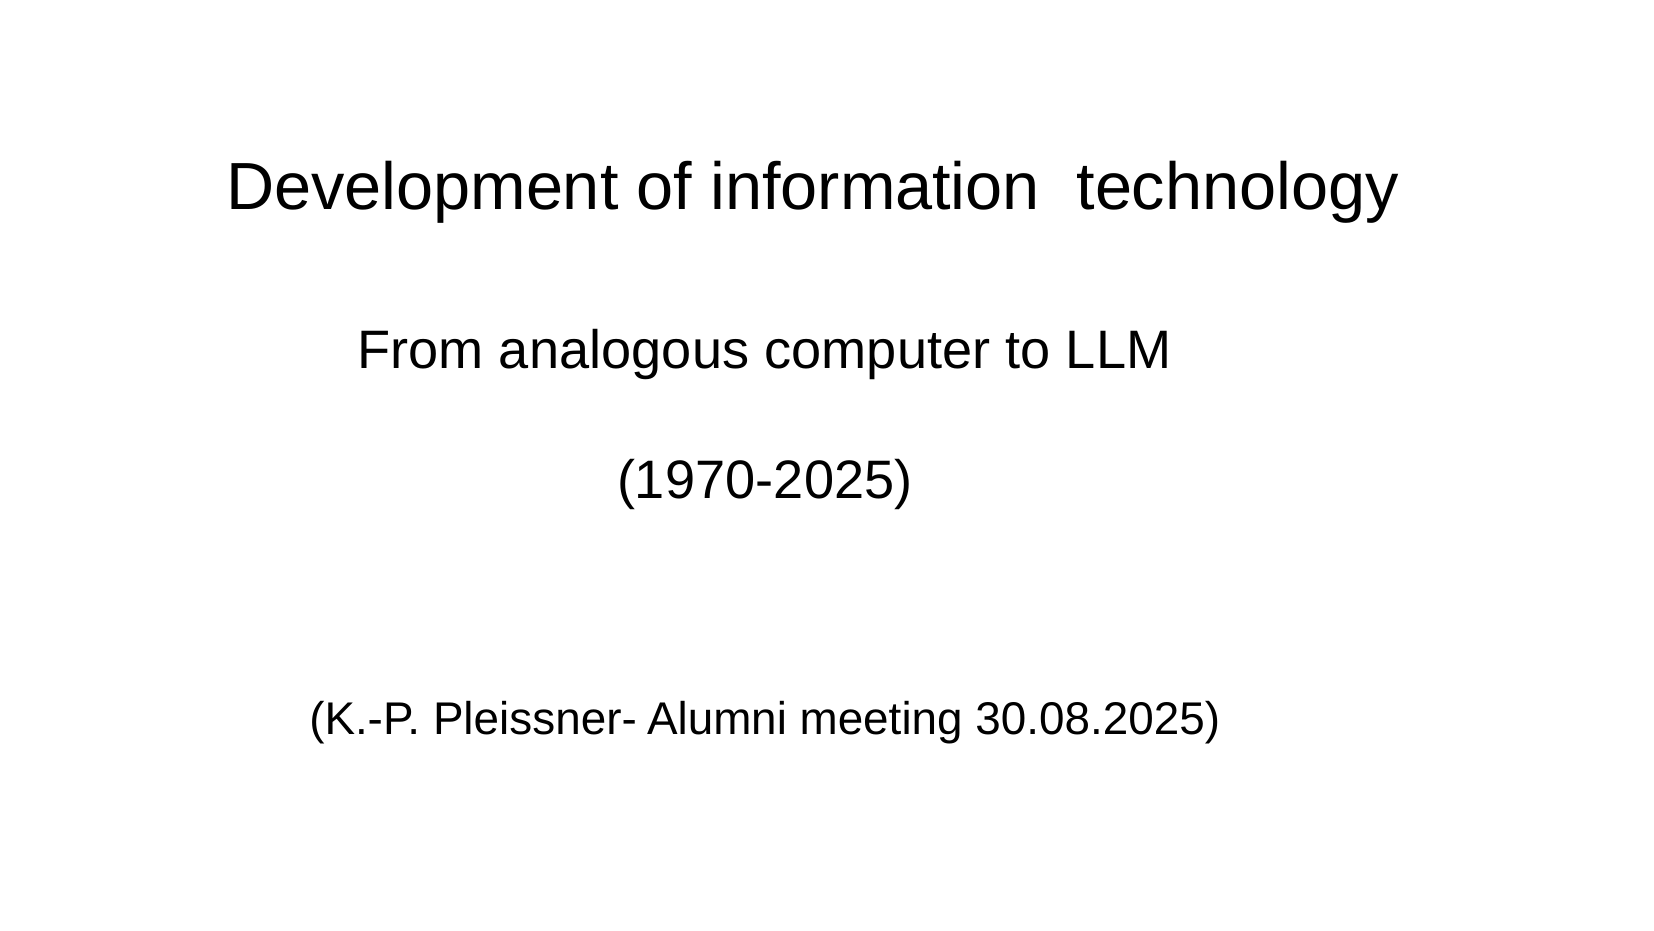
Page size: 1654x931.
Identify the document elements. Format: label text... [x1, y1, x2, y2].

text_box From analogous computer to LLM (1970-2025) (K.-P. Pleissner- Alumni meeting 30.08.2025) [294, 237, 1236, 752]
text_box Development of information technology [211, 141, 1418, 237]
